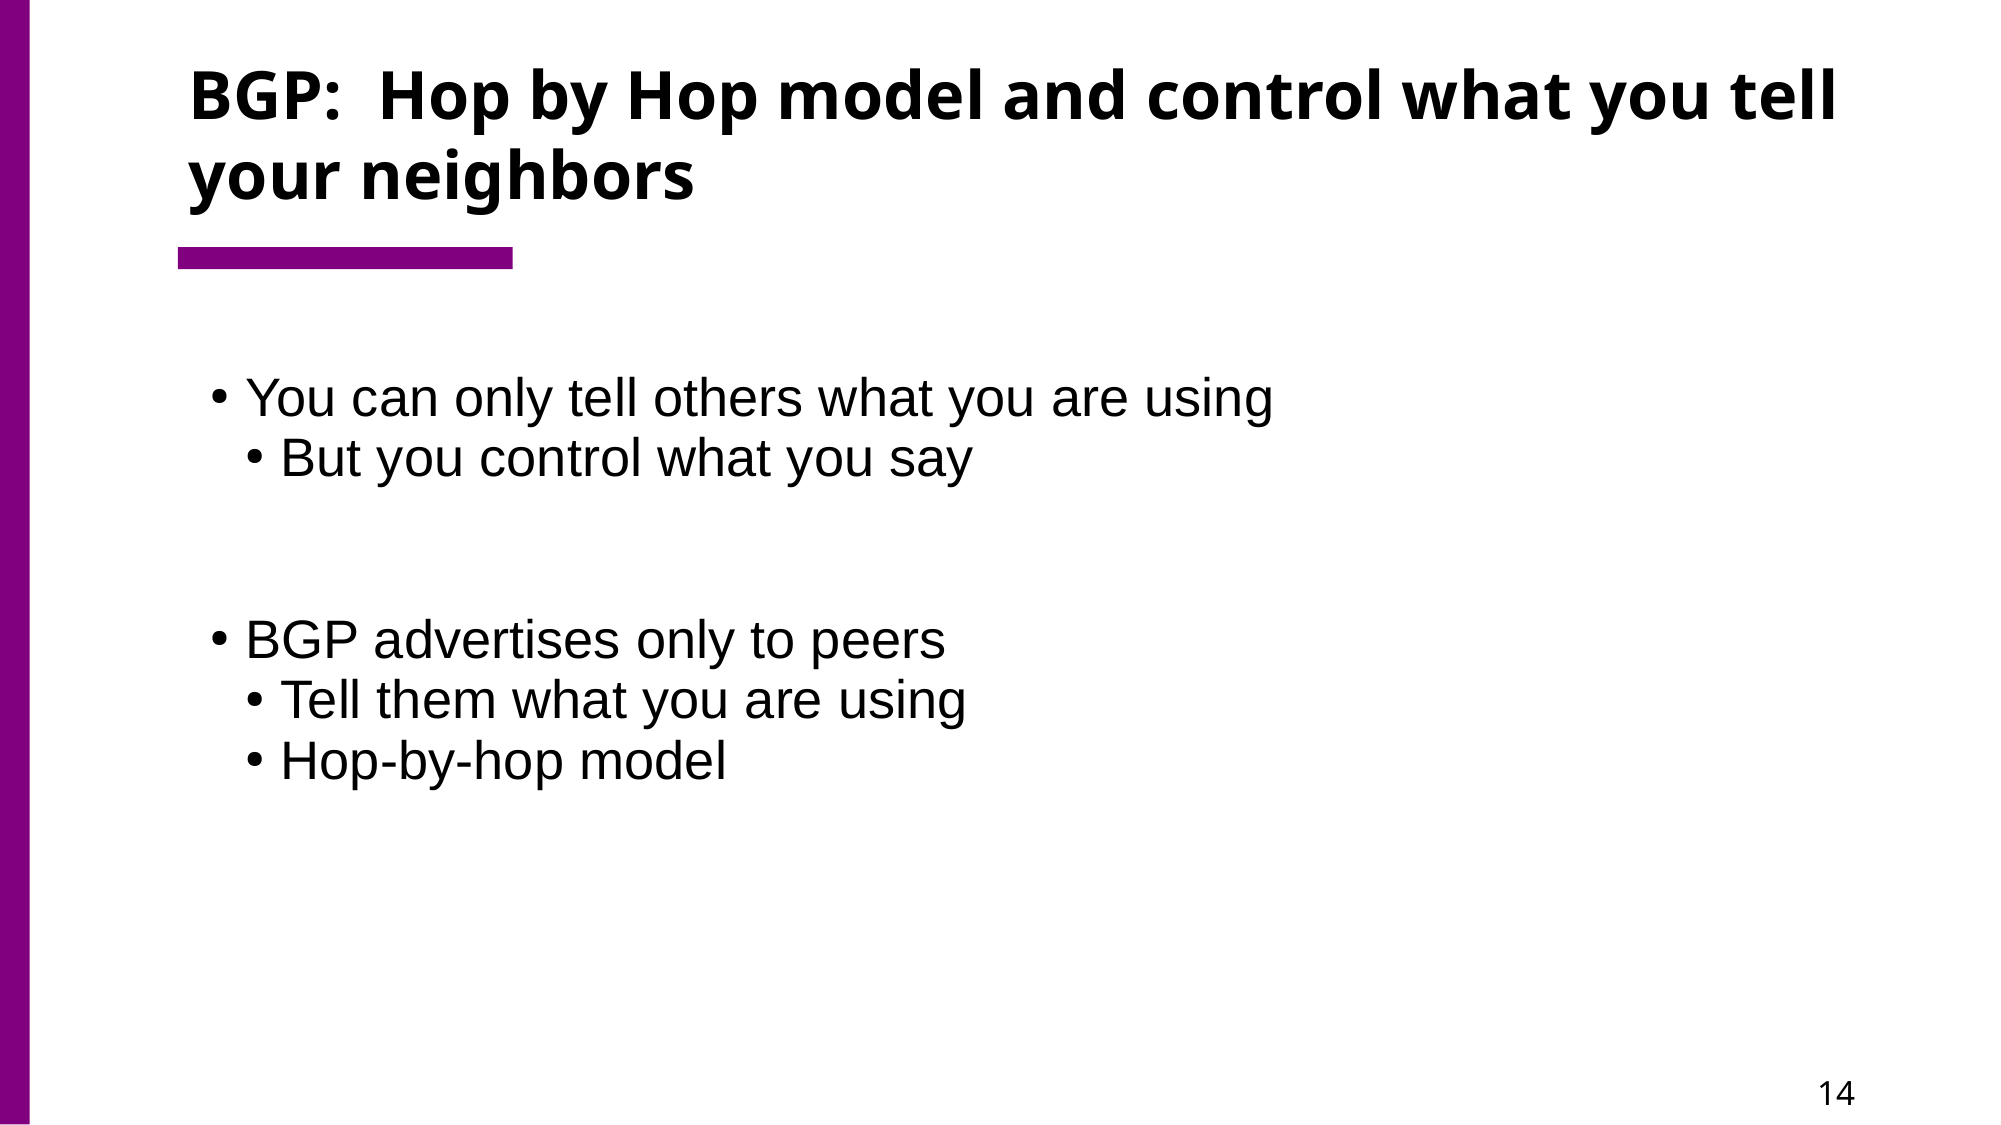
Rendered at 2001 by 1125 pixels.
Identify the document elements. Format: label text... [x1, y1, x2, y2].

title BGP: Hop by Hop model and control what you tell your neighbors [138, 0, 1951, 220]
text_box You can only tell others what you are using But you control what you say BGP advertises only to peers Tell them what you are using Hop-by-hop model [195, 360, 1711, 899]
